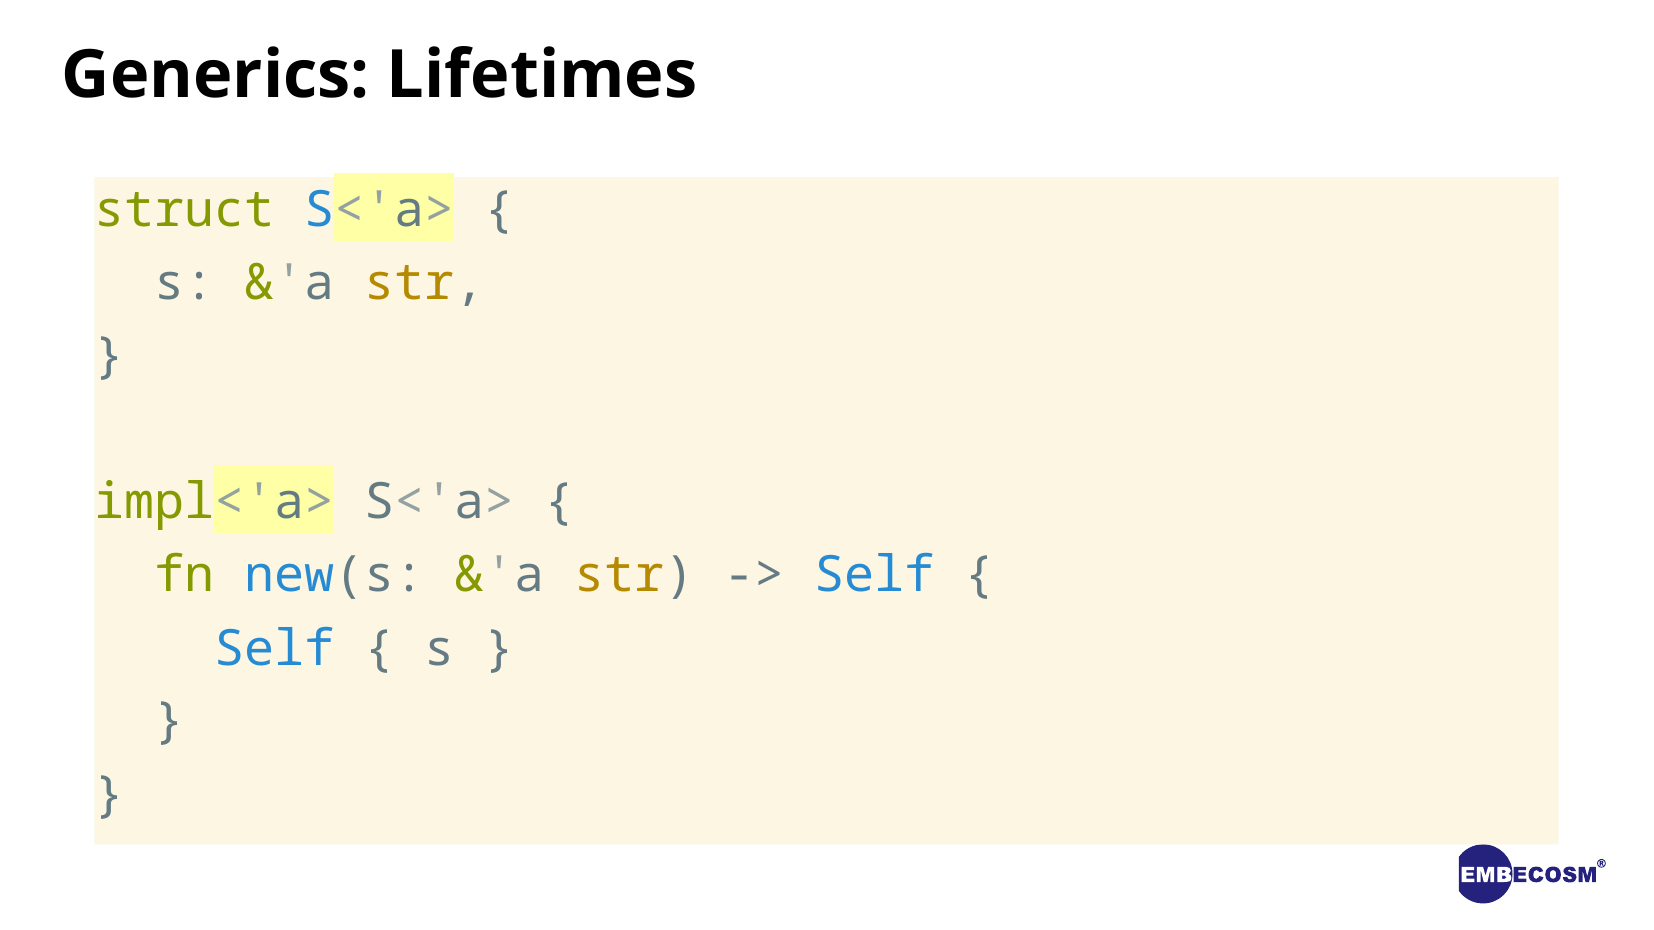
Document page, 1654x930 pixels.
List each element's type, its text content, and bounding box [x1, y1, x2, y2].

list struct S<'a> { s: &'a str, } impl<'a> S<'a> { fn new(s: &'a str) -> Self { Self { s } } } [94, 177, 1559, 845]
title Generics: Lifetimes [47, 26, 1606, 178]
